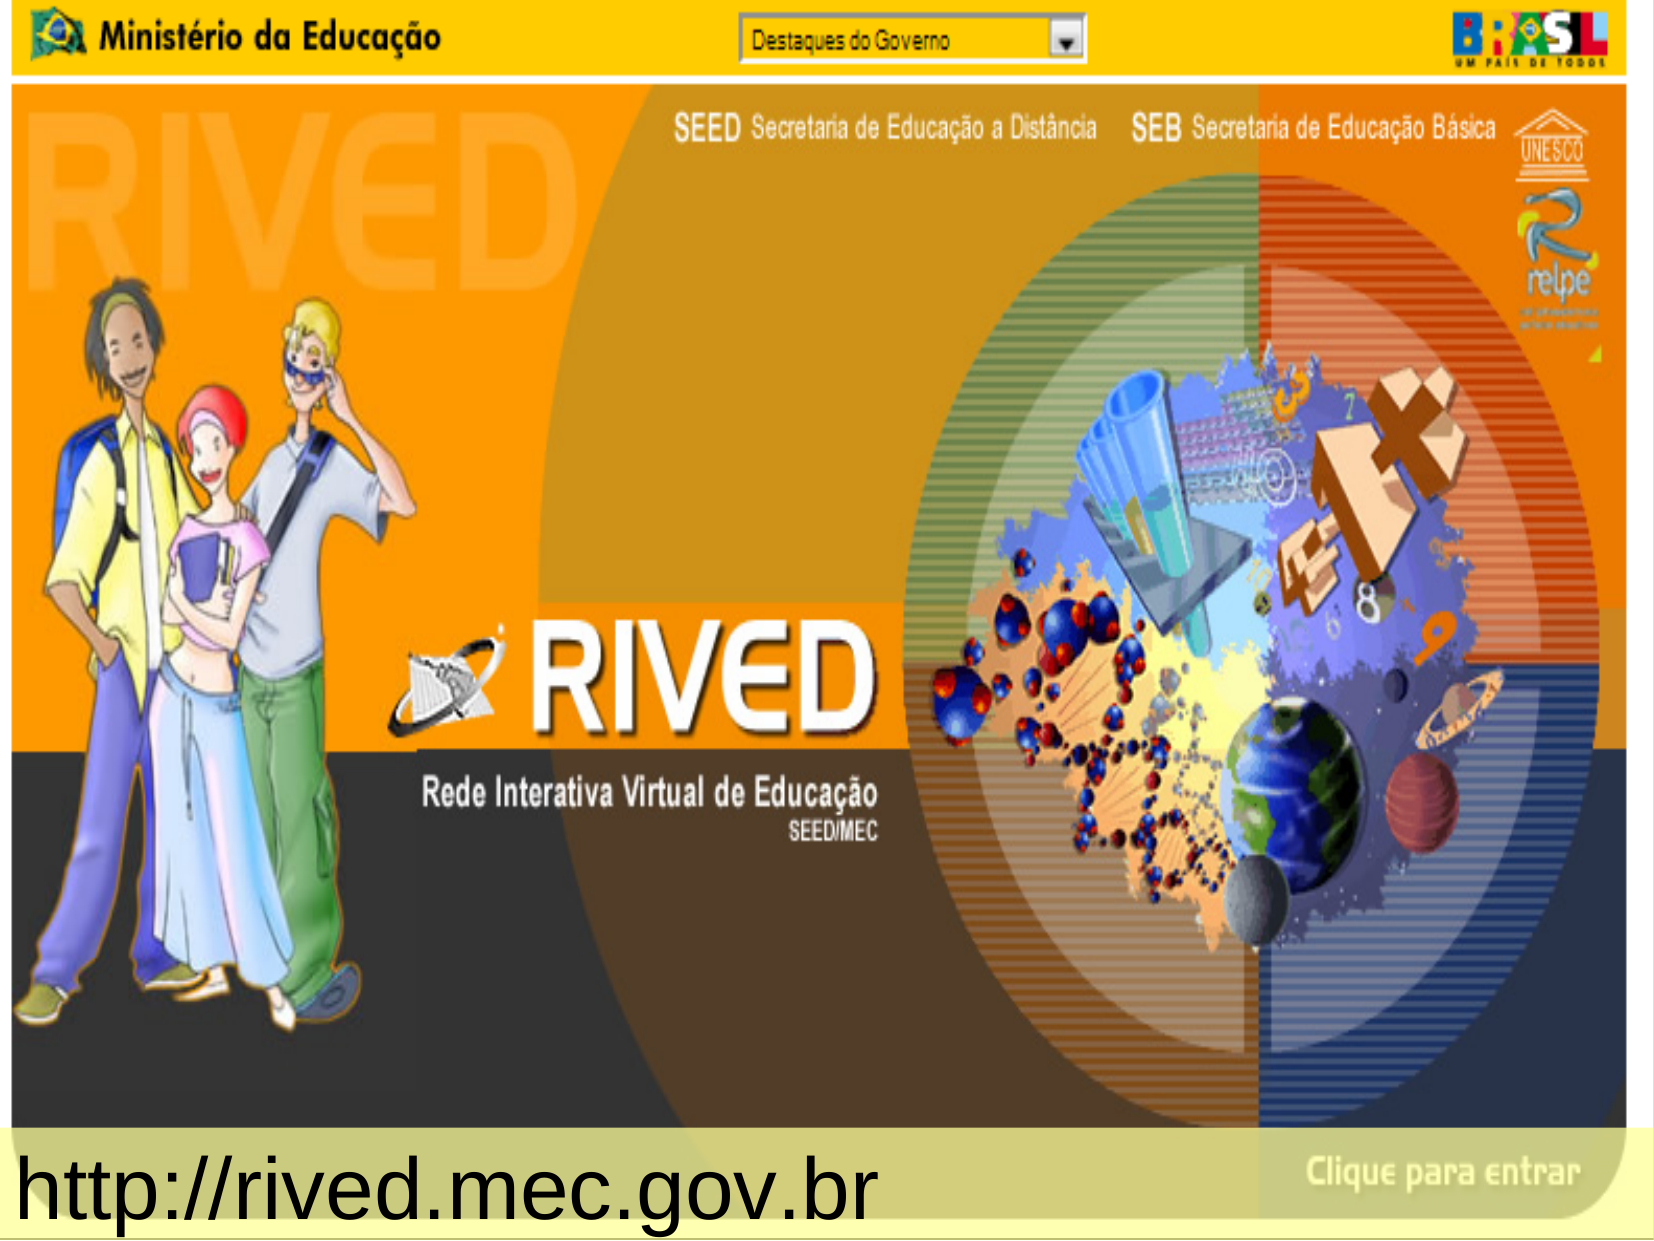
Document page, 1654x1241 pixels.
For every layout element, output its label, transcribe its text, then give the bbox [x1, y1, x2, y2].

text_box http://rived.mec.gov.br [0, 1127, 1654, 1241]
picture [0, 0, 1654, 1127]
